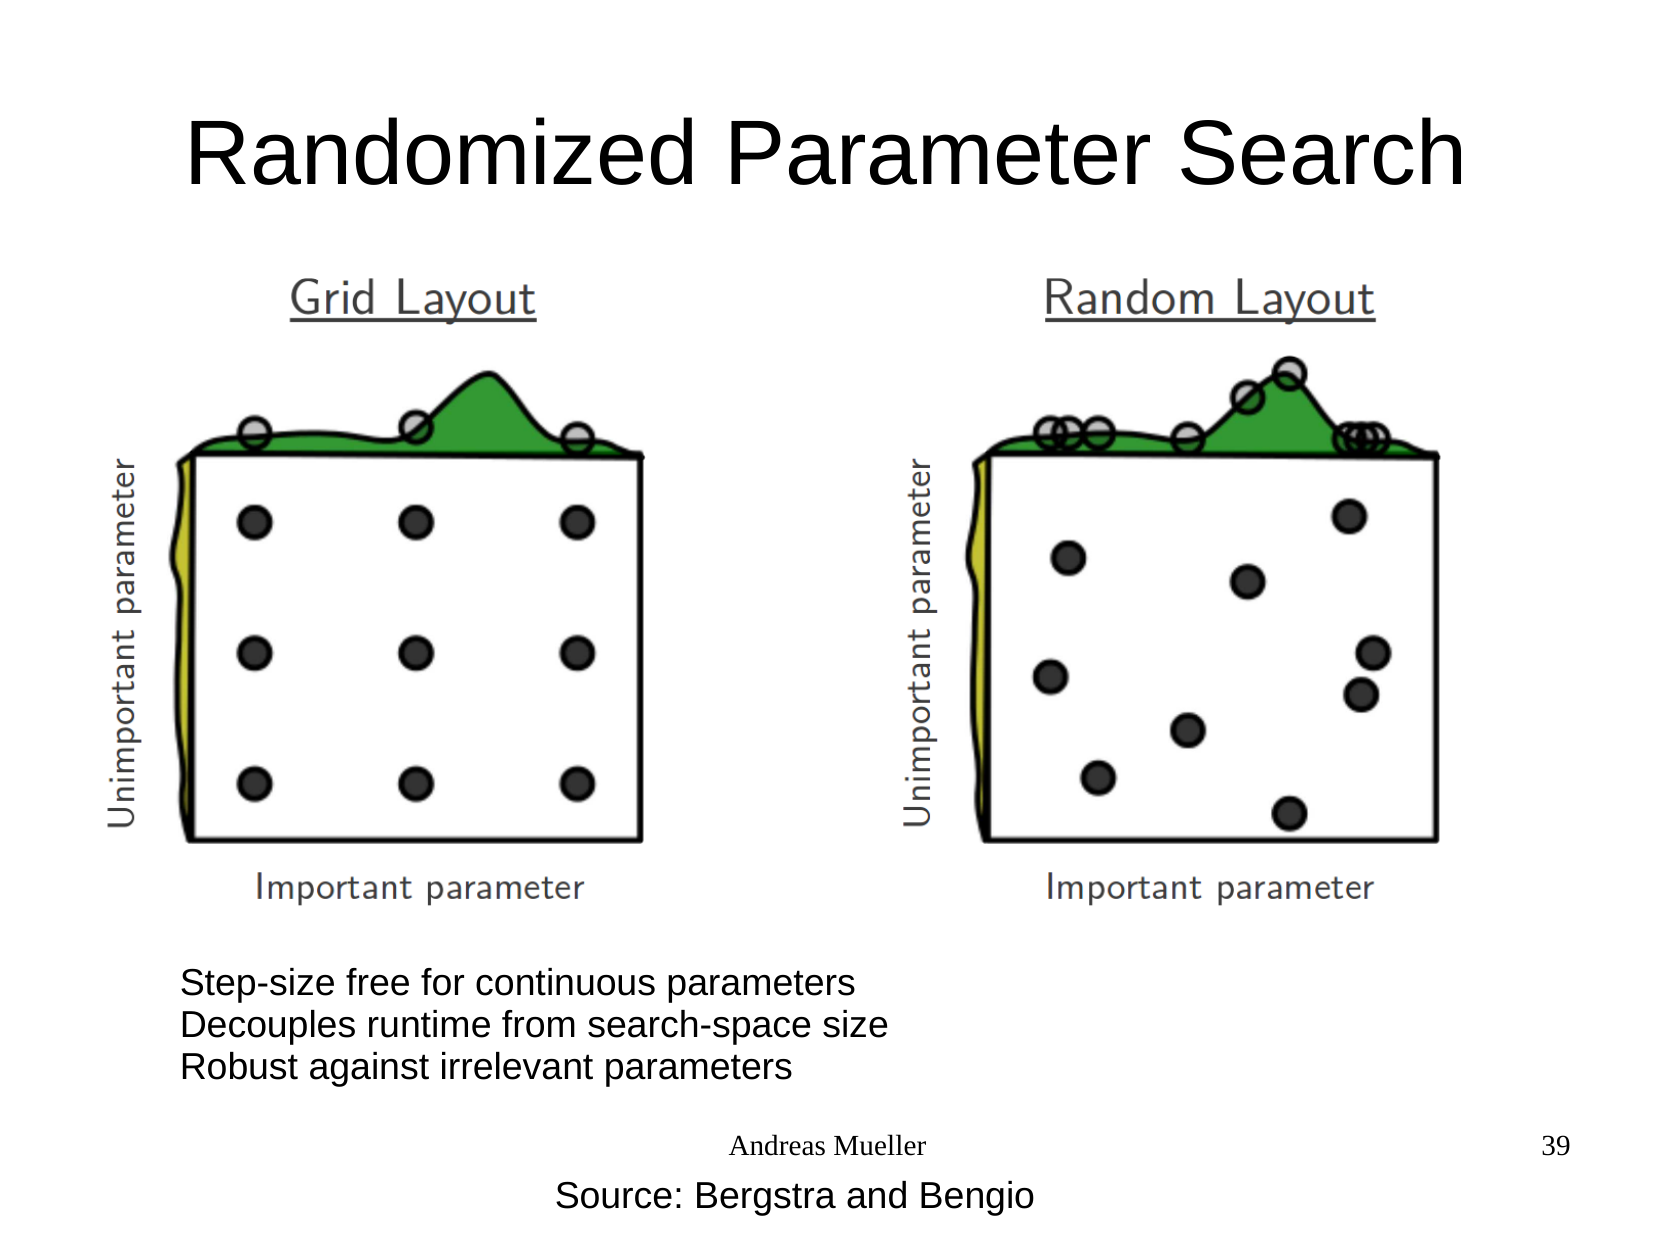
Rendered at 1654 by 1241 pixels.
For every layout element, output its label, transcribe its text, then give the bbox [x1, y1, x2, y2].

picture [11, 240, 1654, 916]
text_box Source: Bergstra and Bengio [540, 1166, 1051, 1224]
title Randomized Parameter Search [82, 49, 1571, 240]
text_box Step-size free for continuous parameters Decouples runtime from search-space size Robust against irrelevant parameters [165, 954, 1471, 1096]
